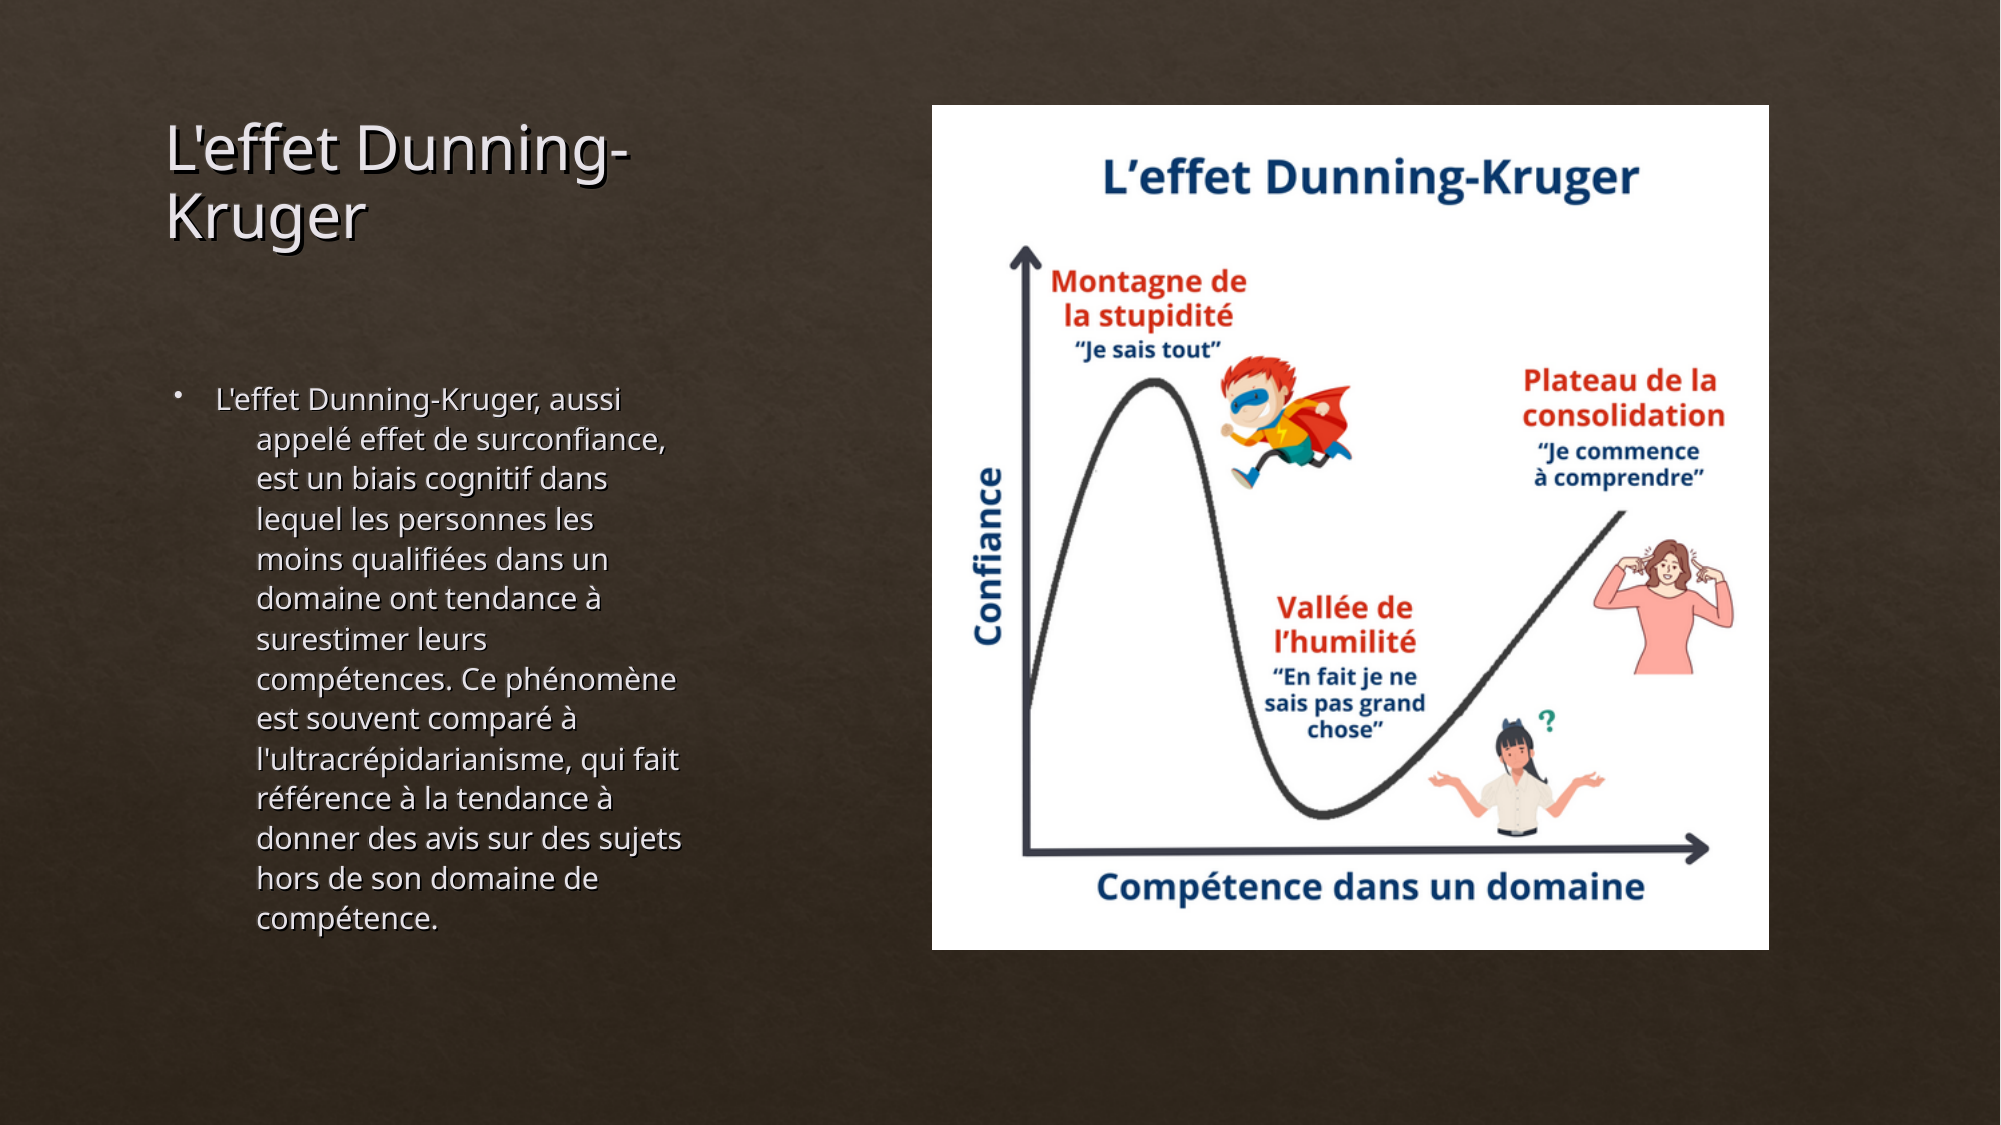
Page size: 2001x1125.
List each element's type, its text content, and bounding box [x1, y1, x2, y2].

picture [932, 105, 1769, 950]
text_box [0, 0, 2000, 1125]
list L'effet Dunning-Kruger, aussi appelé effet de surconfiance, est un biais cognitif dans lequel les personnes les moins qualifiées dans un domaine ont tendance à surestimer leurs compétences. Ce phénomène est souvent comparé à l'ultracrépidarianisme, qui fait référence à la tendance à donner des avis sur des sujets hors de son domaine de compétence. [149, 368, 701, 951]
title L'effet Dunning-Kruger [149, 105, 705, 331]
